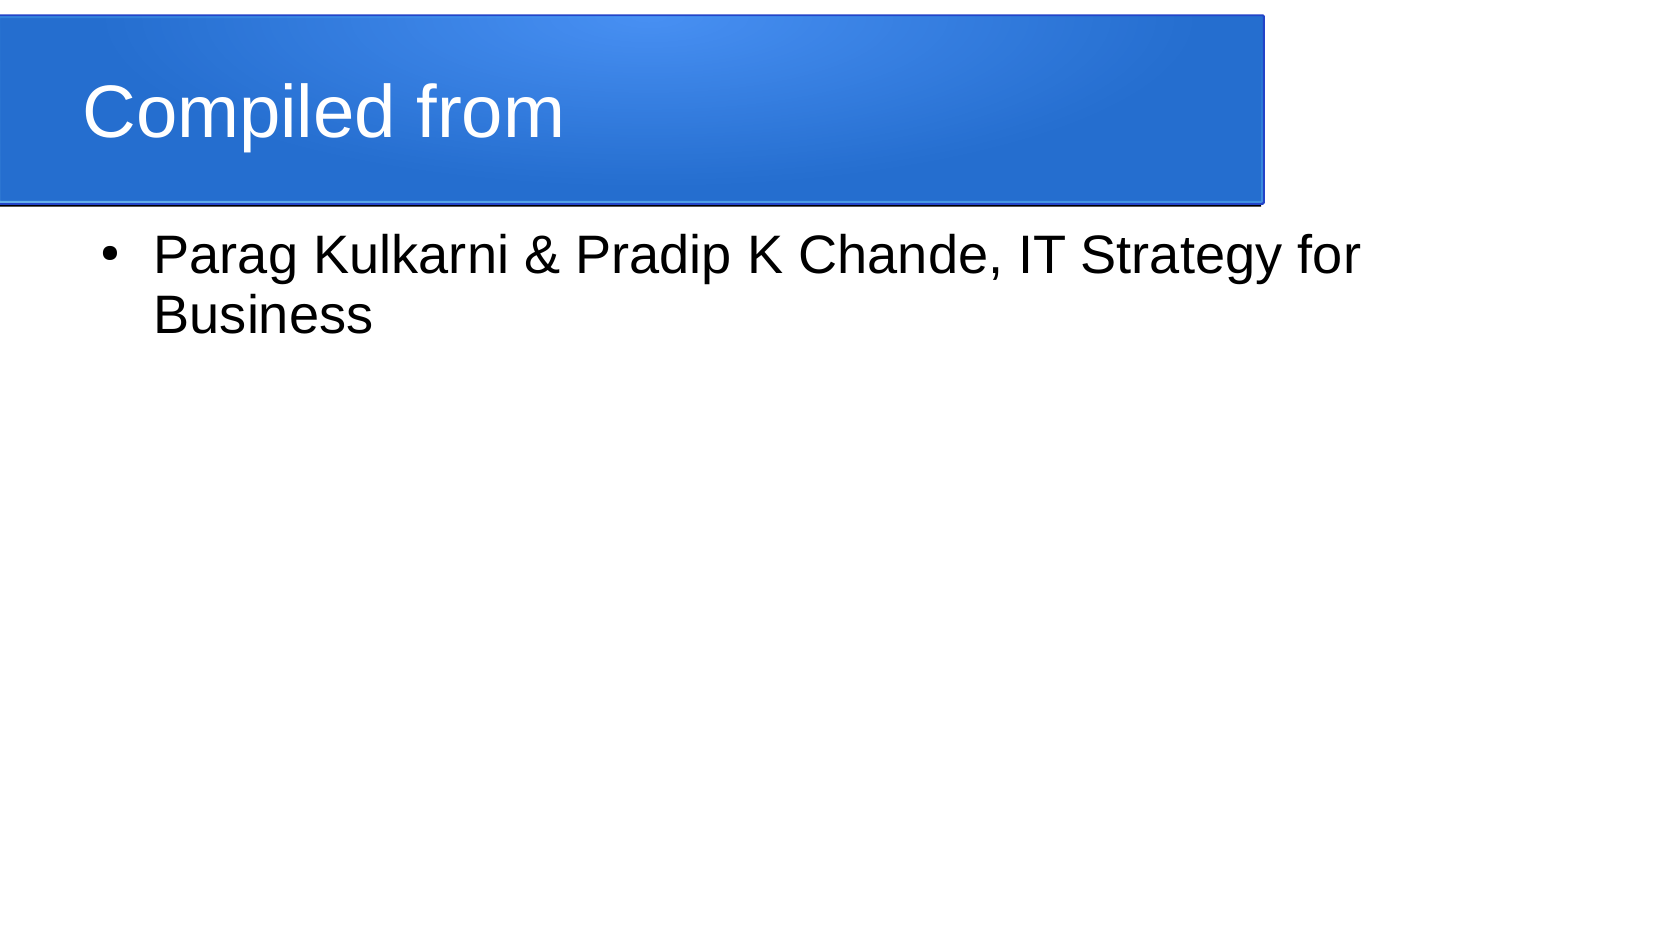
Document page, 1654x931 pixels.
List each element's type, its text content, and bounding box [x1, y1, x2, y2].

title Compiled from [82, 35, 1235, 189]
list Parag Kulkarni & Pradip K Chande, IT Strategy for Business [82, 224, 1571, 764]
